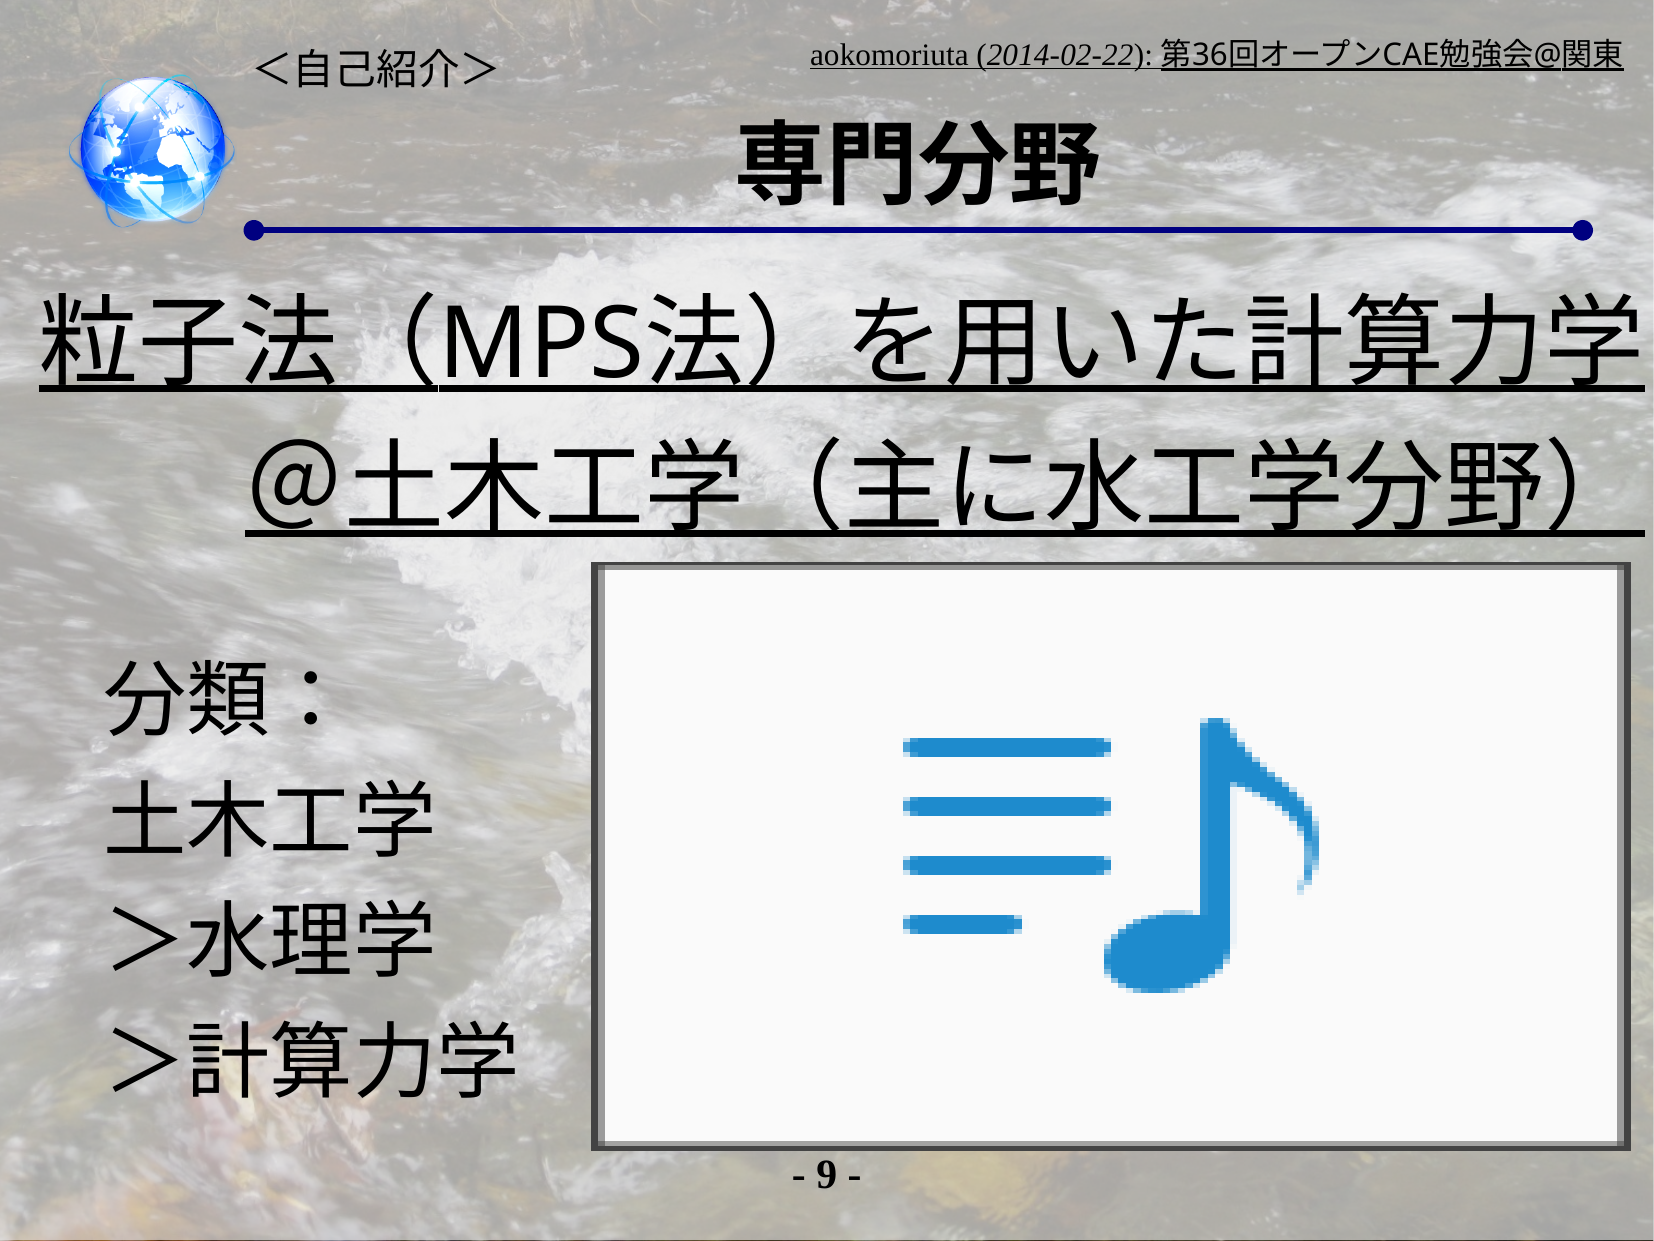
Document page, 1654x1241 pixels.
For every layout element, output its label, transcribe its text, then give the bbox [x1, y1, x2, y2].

text_box 粒子法（MPS法）を用いた計算力学＠土木工学（主に水工学分野） [5, 253, 1654, 569]
picture [65, 64, 237, 236]
text_box ＜自己紹介＞ [236, 28, 1004, 119]
text_box [590, 561, 1633, 1152]
text_box 分類： 土木工学 ＞水理学 ＞計算力学 [88, 626, 590, 1141]
title 専門分野 [265, 88, 1571, 227]
